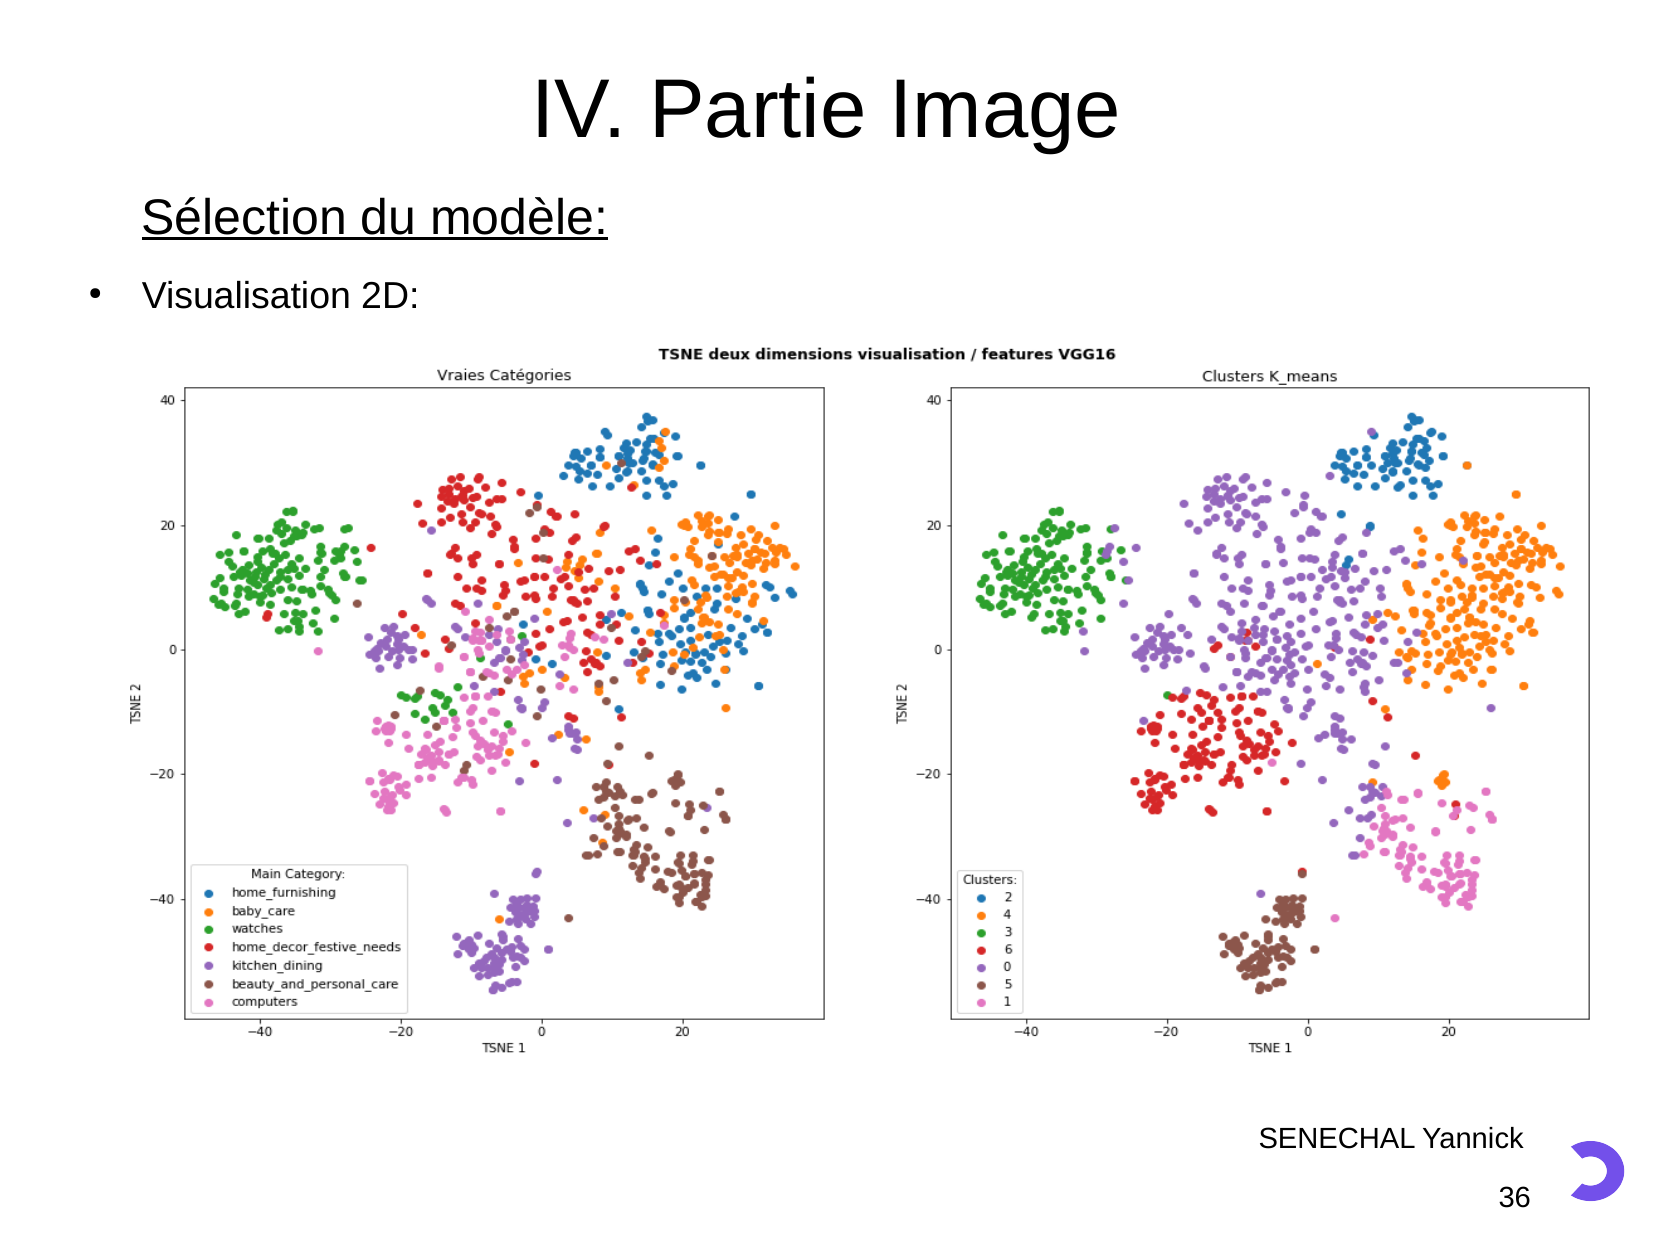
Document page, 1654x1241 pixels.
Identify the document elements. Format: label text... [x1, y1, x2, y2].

picture [1539, 1125, 1642, 1217]
list Sélection du modèle: Visualisation 2D: [70, 189, 1560, 1104]
title IV. Partie Image [82, 5, 1571, 213]
picture [129, 342, 1595, 1057]
